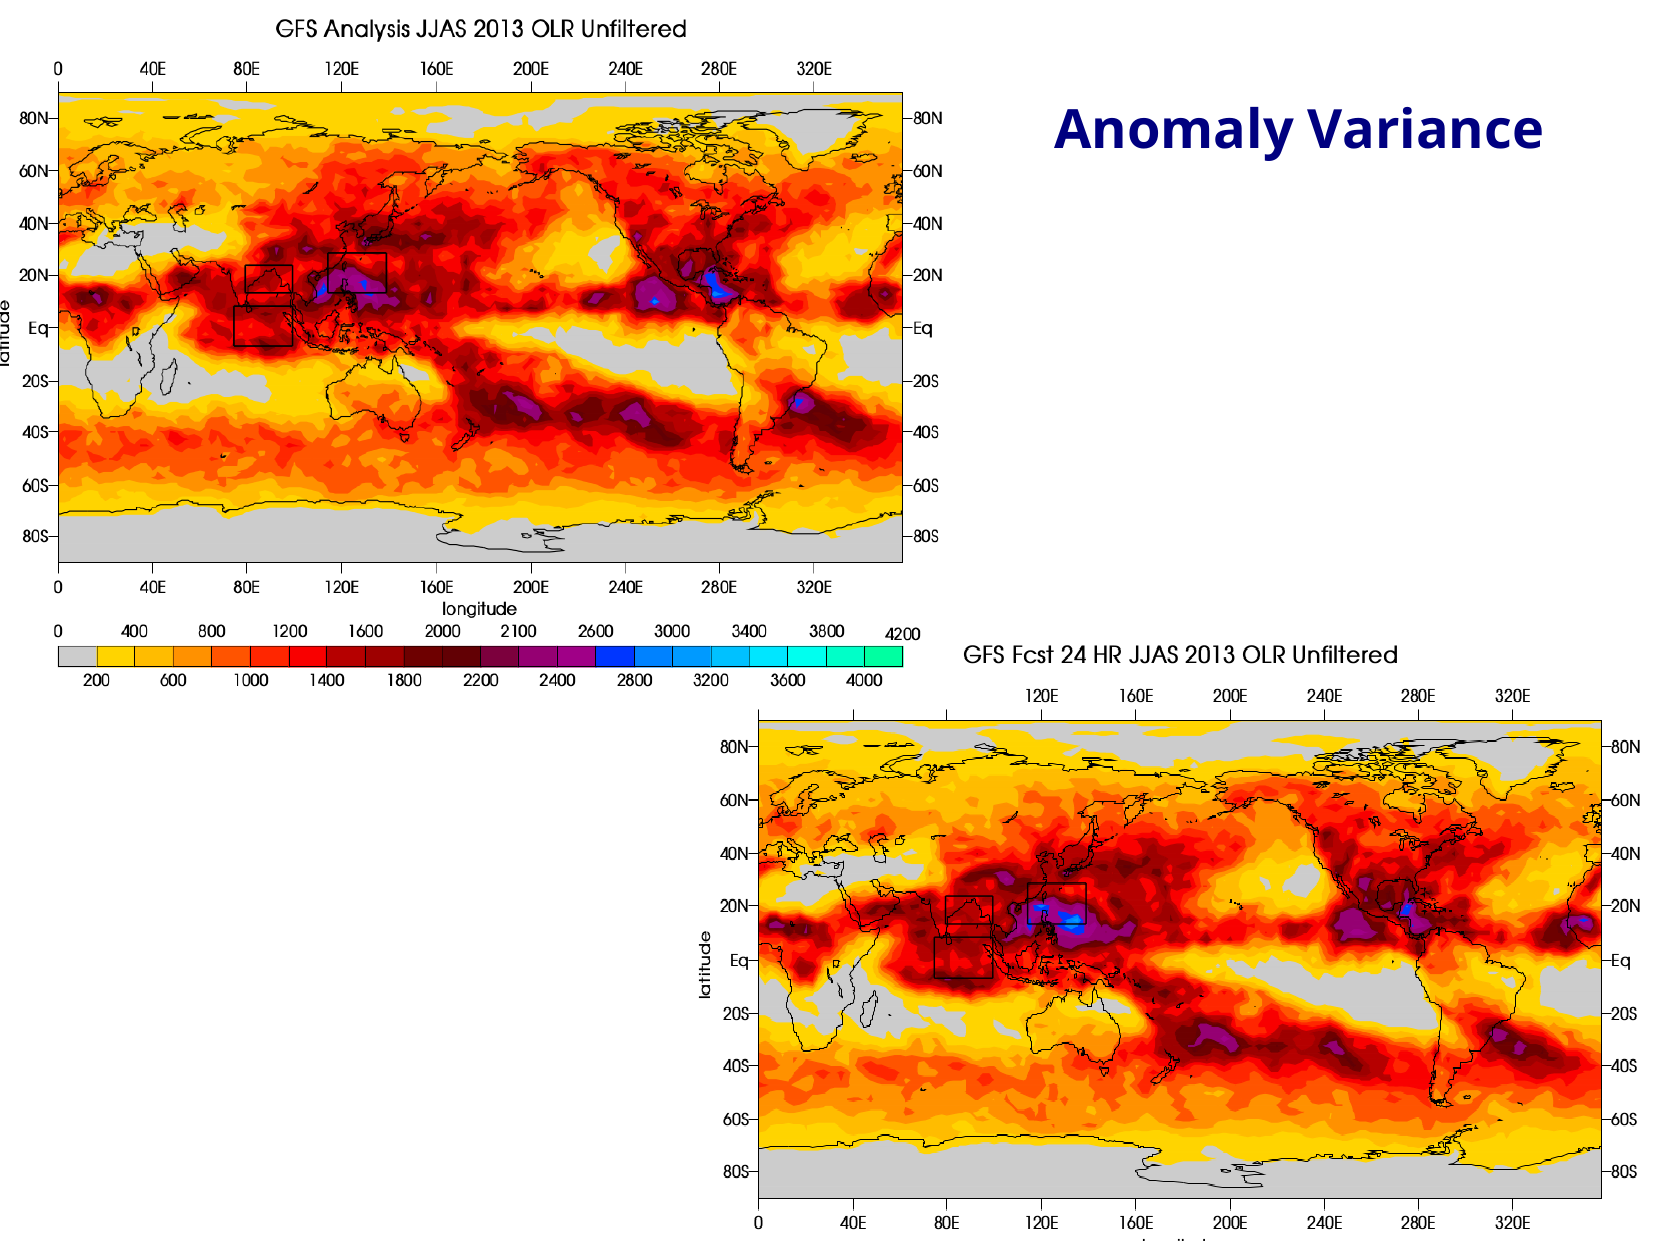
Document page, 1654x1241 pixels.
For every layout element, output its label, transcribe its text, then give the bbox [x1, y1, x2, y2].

text_box Anomaly Variance [1039, 82, 1589, 173]
picture [0, 0, 1654, 1241]
